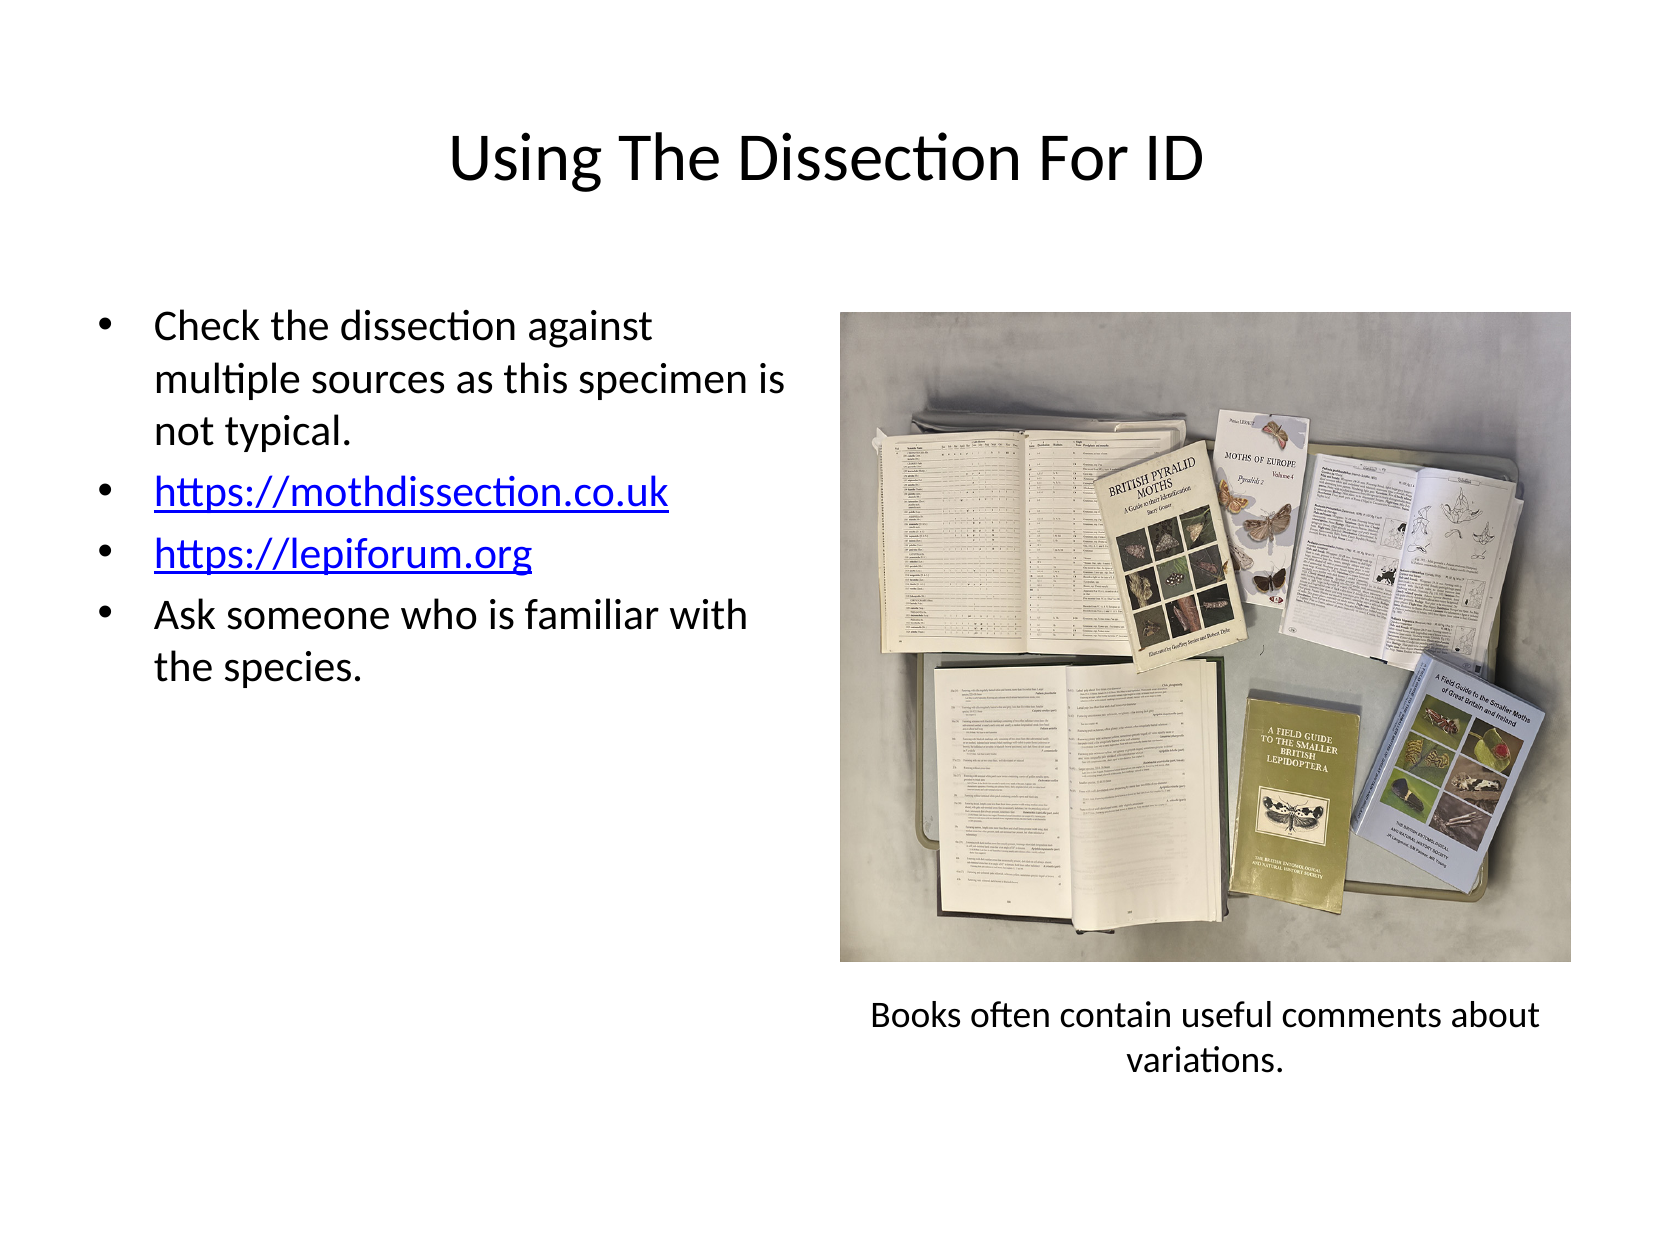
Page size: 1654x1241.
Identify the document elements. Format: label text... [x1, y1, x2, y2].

title Using The Dissection For ID [82, 49, 1571, 257]
picture [840, 312, 1571, 962]
text_box Books often contain useful comments about variations. [840, 982, 1571, 1106]
list Check the dissection against multiple sources as this specimen is not typical. https://mothdissection.co.uk https://lepiforum.org Ask someone who is familiar with the species. [82, 289, 813, 1108]
